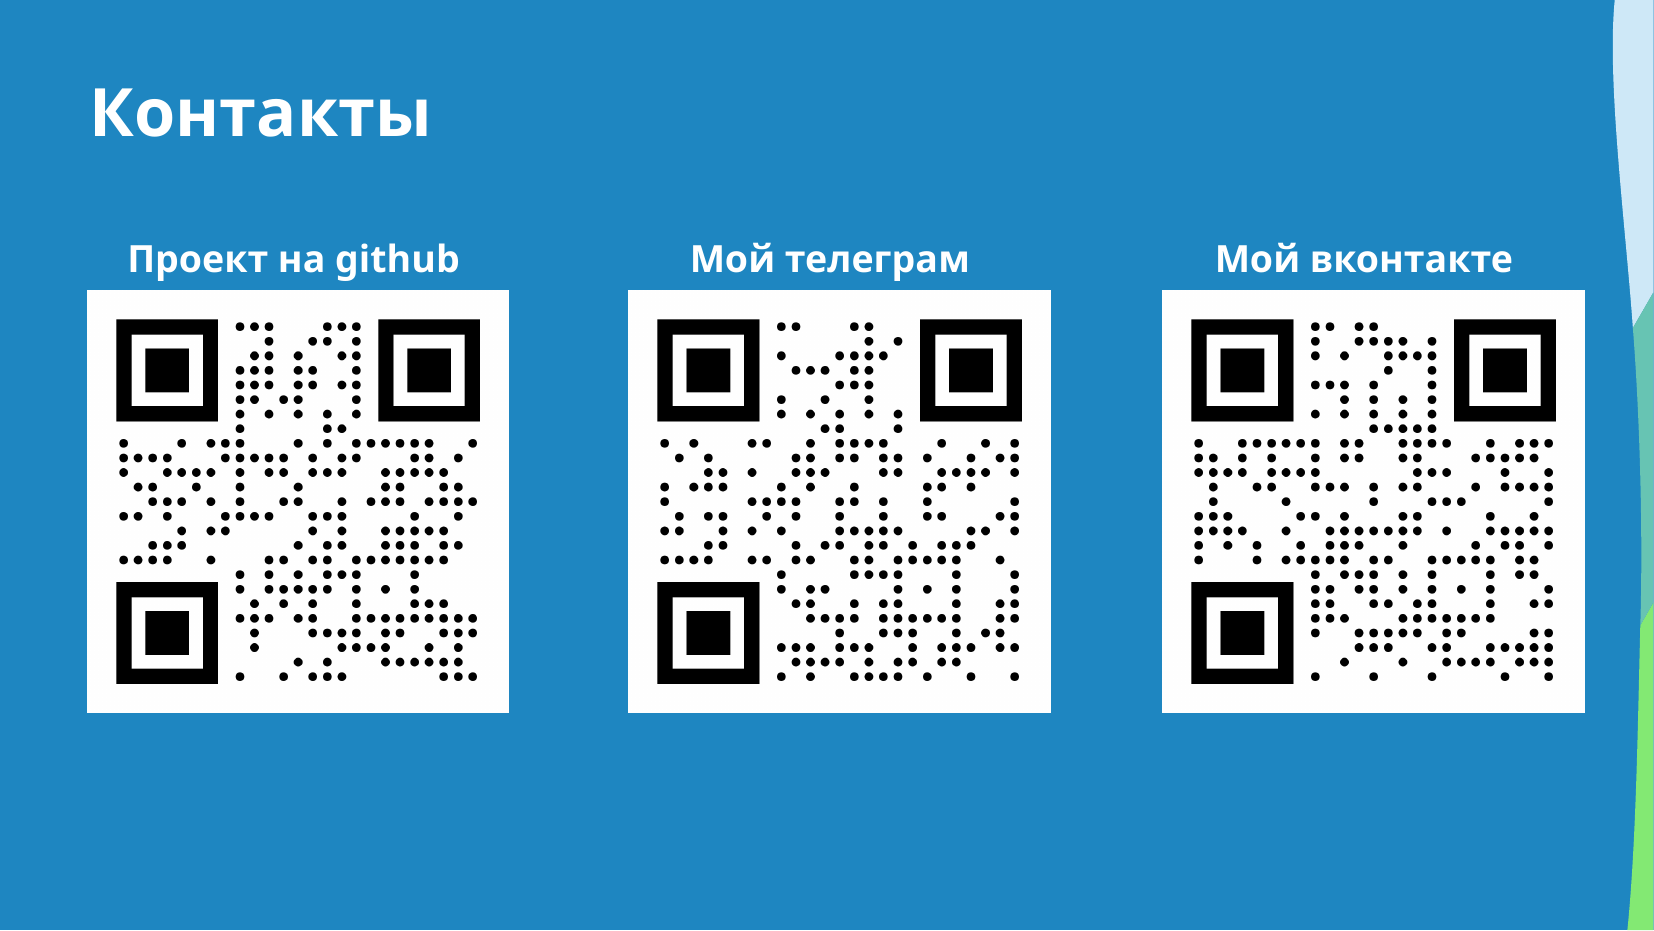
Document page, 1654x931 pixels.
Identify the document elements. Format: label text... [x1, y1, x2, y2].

picture [1162, 290, 1585, 713]
text_box Мой телеграм [675, 225, 1045, 291]
picture [628, 290, 1051, 713]
text_box Контакты [75, 62, 1051, 158]
text_box Мой вконтакте [1200, 225, 1538, 291]
text_box Проект на github [112, 225, 513, 291]
picture [87, 290, 509, 713]
